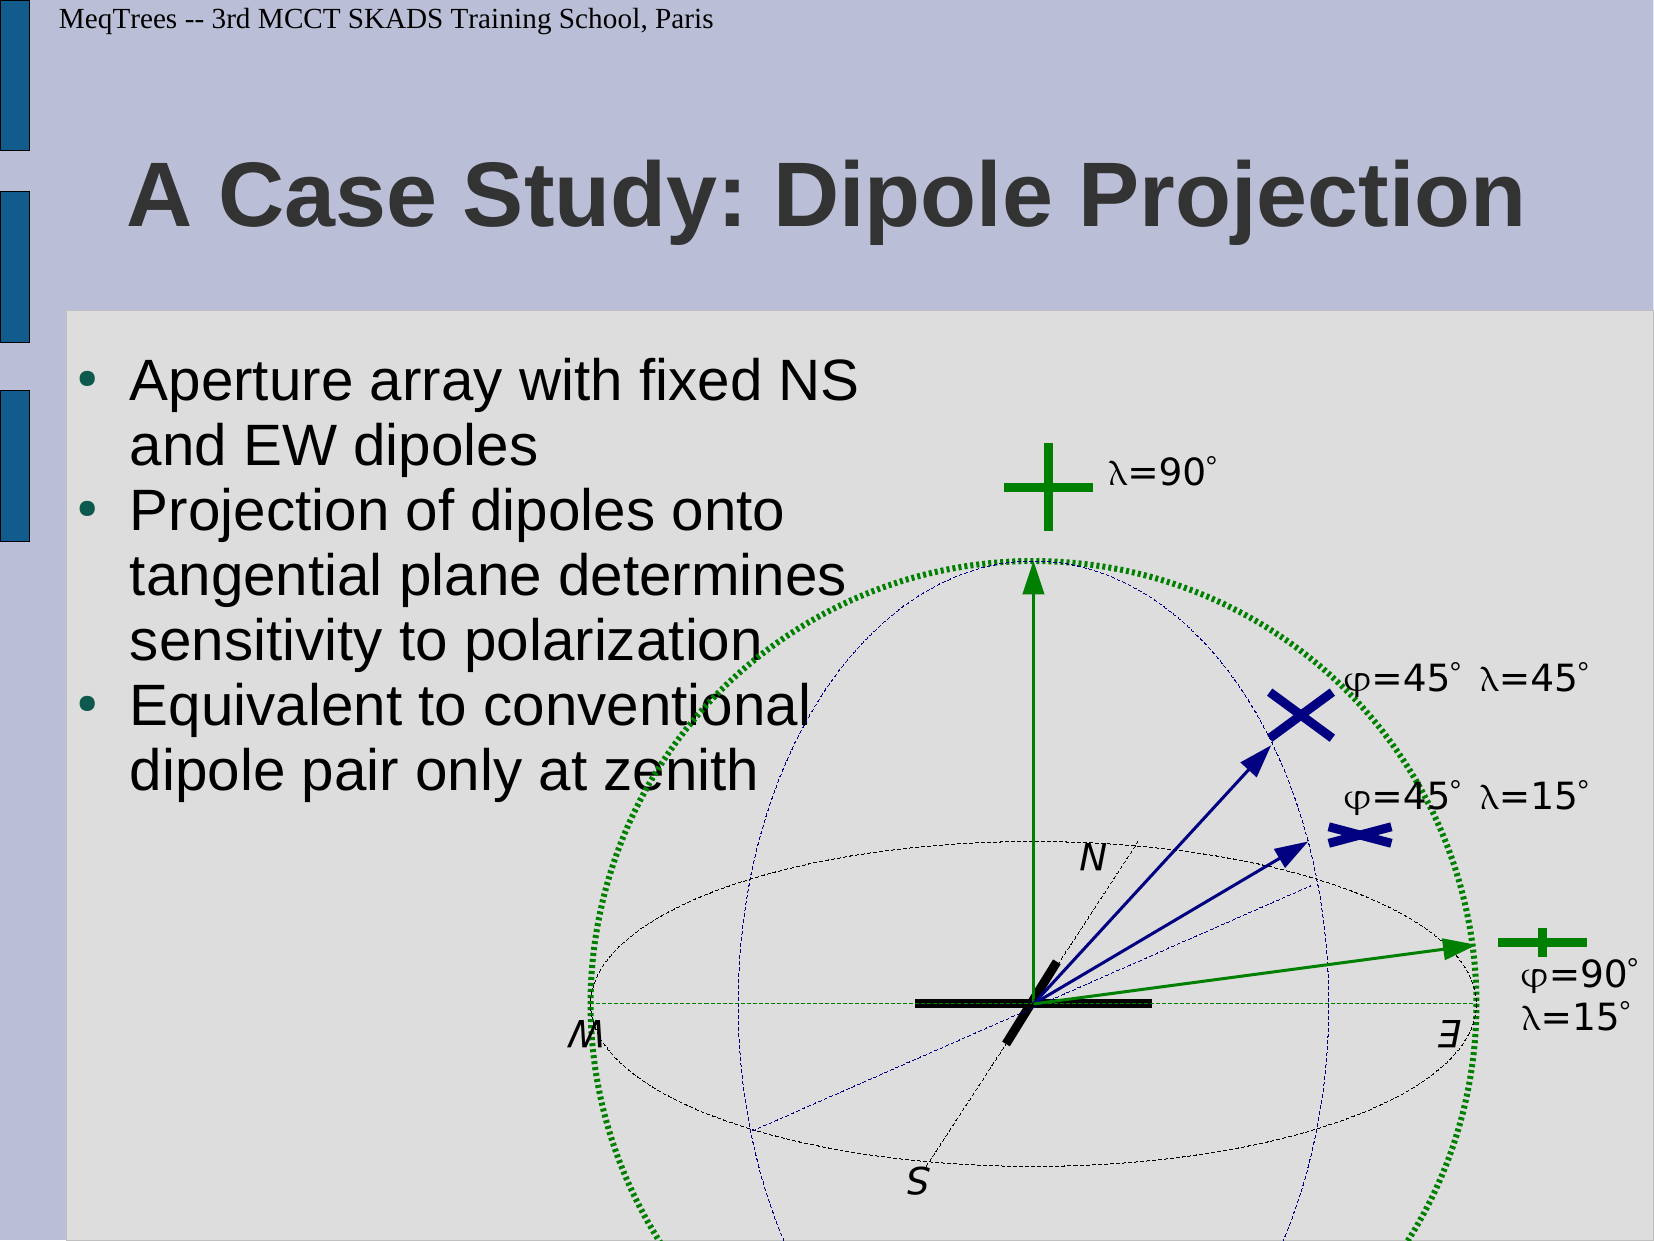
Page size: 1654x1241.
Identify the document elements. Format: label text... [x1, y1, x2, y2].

text_box S [885, 1151, 945, 1210]
text_box W [561, 1003, 621, 1063]
text_box =45˚ =15˚ [1328, 767, 1625, 827]
list Aperture array with fixed NS and EW dipoles Projection of dipoles onto tangential plane determines sensitivity to polarization Equivalent to conventional dipole pair only at zenith [59, 347, 916, 857]
text_box =90˚ [1092, 443, 1329, 502]
text_box E [1417, 1004, 1477, 1063]
text_box N [1062, 827, 1123, 886]
text_box =90˚ =15˚ [1505, 944, 1654, 1047]
title A Case Study: Dipole Projection [121, 98, 1534, 291]
text_box =45˚ =45˚ [1328, 649, 1625, 708]
